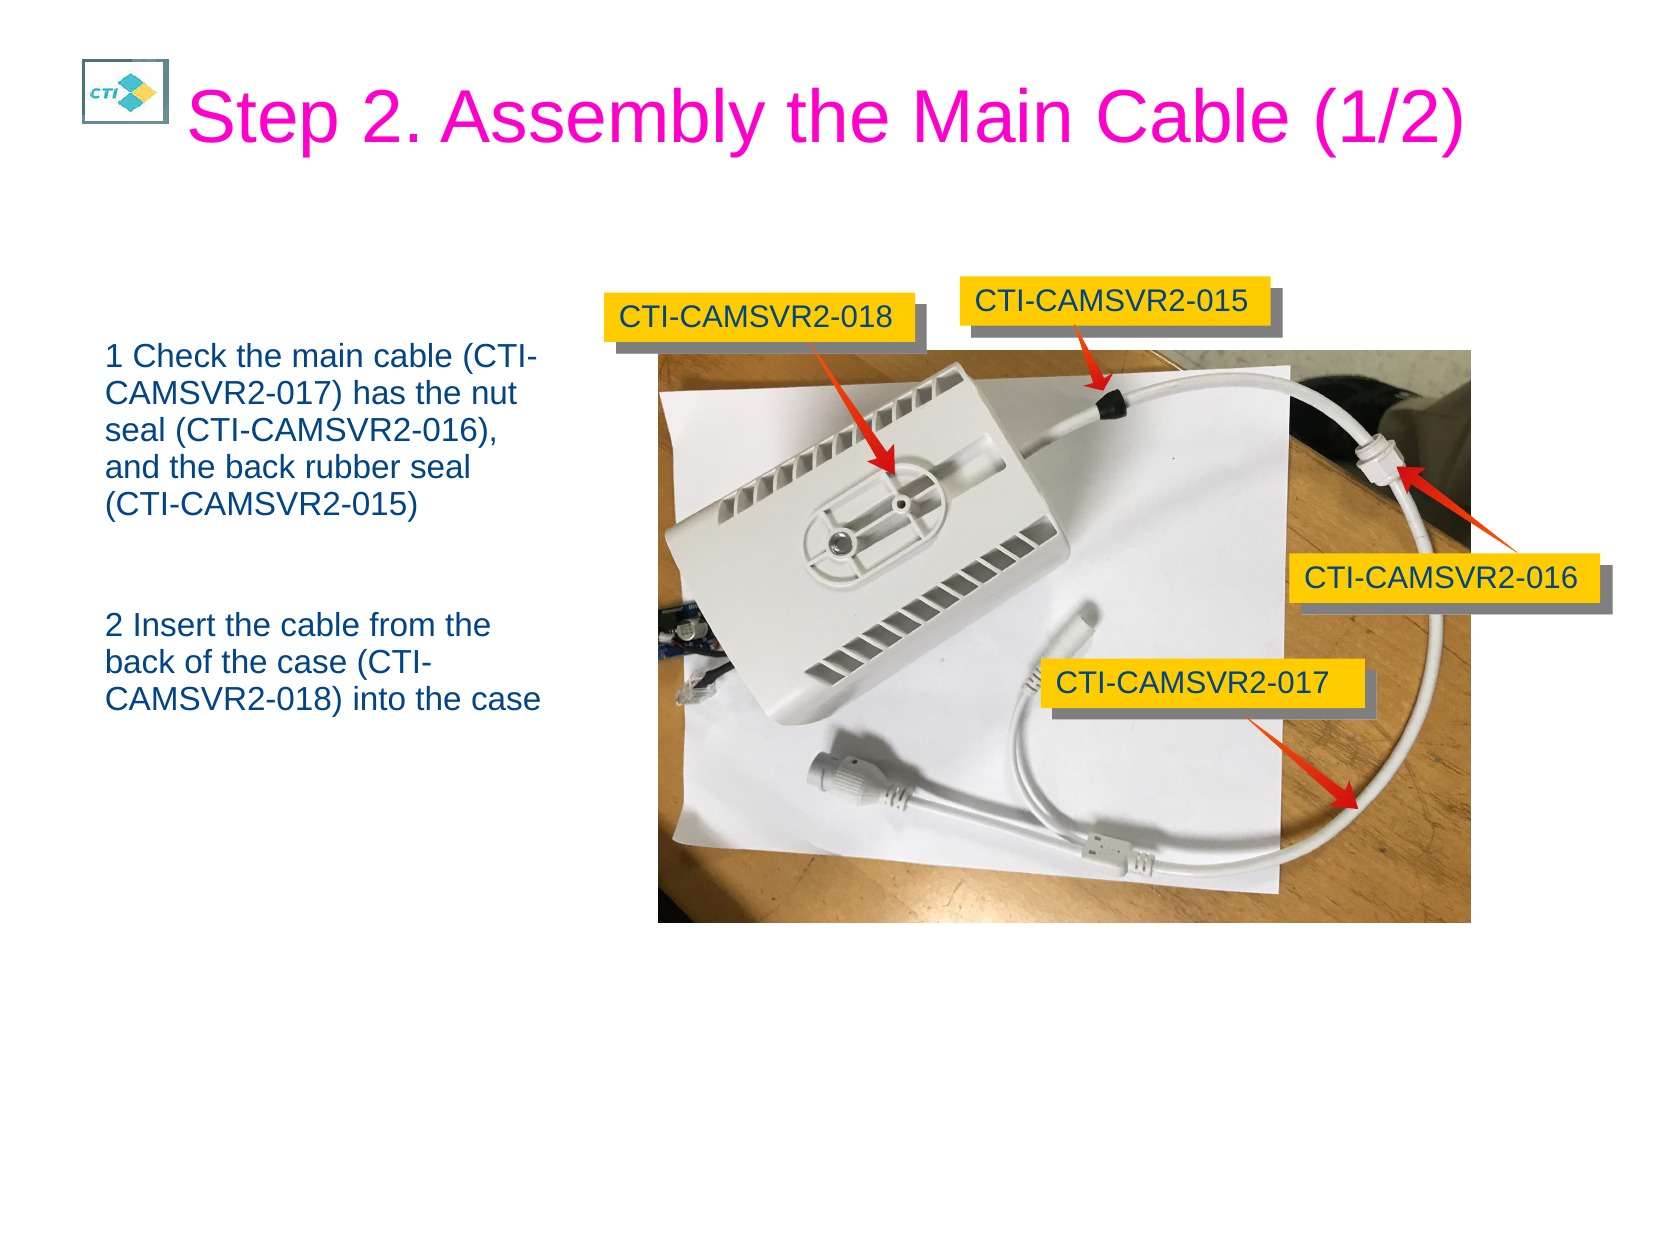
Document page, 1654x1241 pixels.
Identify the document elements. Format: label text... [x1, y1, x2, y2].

text_box CTI-CAMSVR2-015 [959, 276, 1271, 326]
text_box CTI-CAMSVR2-016 [1289, 553, 1601, 603]
text_box 1 Check the main cable (CTI-CAMSVR2-017) has the nut seal (CTI-CAMSVR2-016), and the back rubber seal (CTI-CAMSVR2-015) 2 Insert the cable from the back of the case (CTI-CAMSVR2-018) into the case [90, 330, 571, 951]
title Step 2. Assembly the Main Cable (1/2) [82, 36, 1571, 193]
text_box CTI-CAMSVR2-017 [1040, 658, 1365, 709]
picture [658, 315, 1530, 923]
picture [82, 59, 169, 124]
text_box CTI-CAMSVR2-018 [604, 292, 916, 342]
